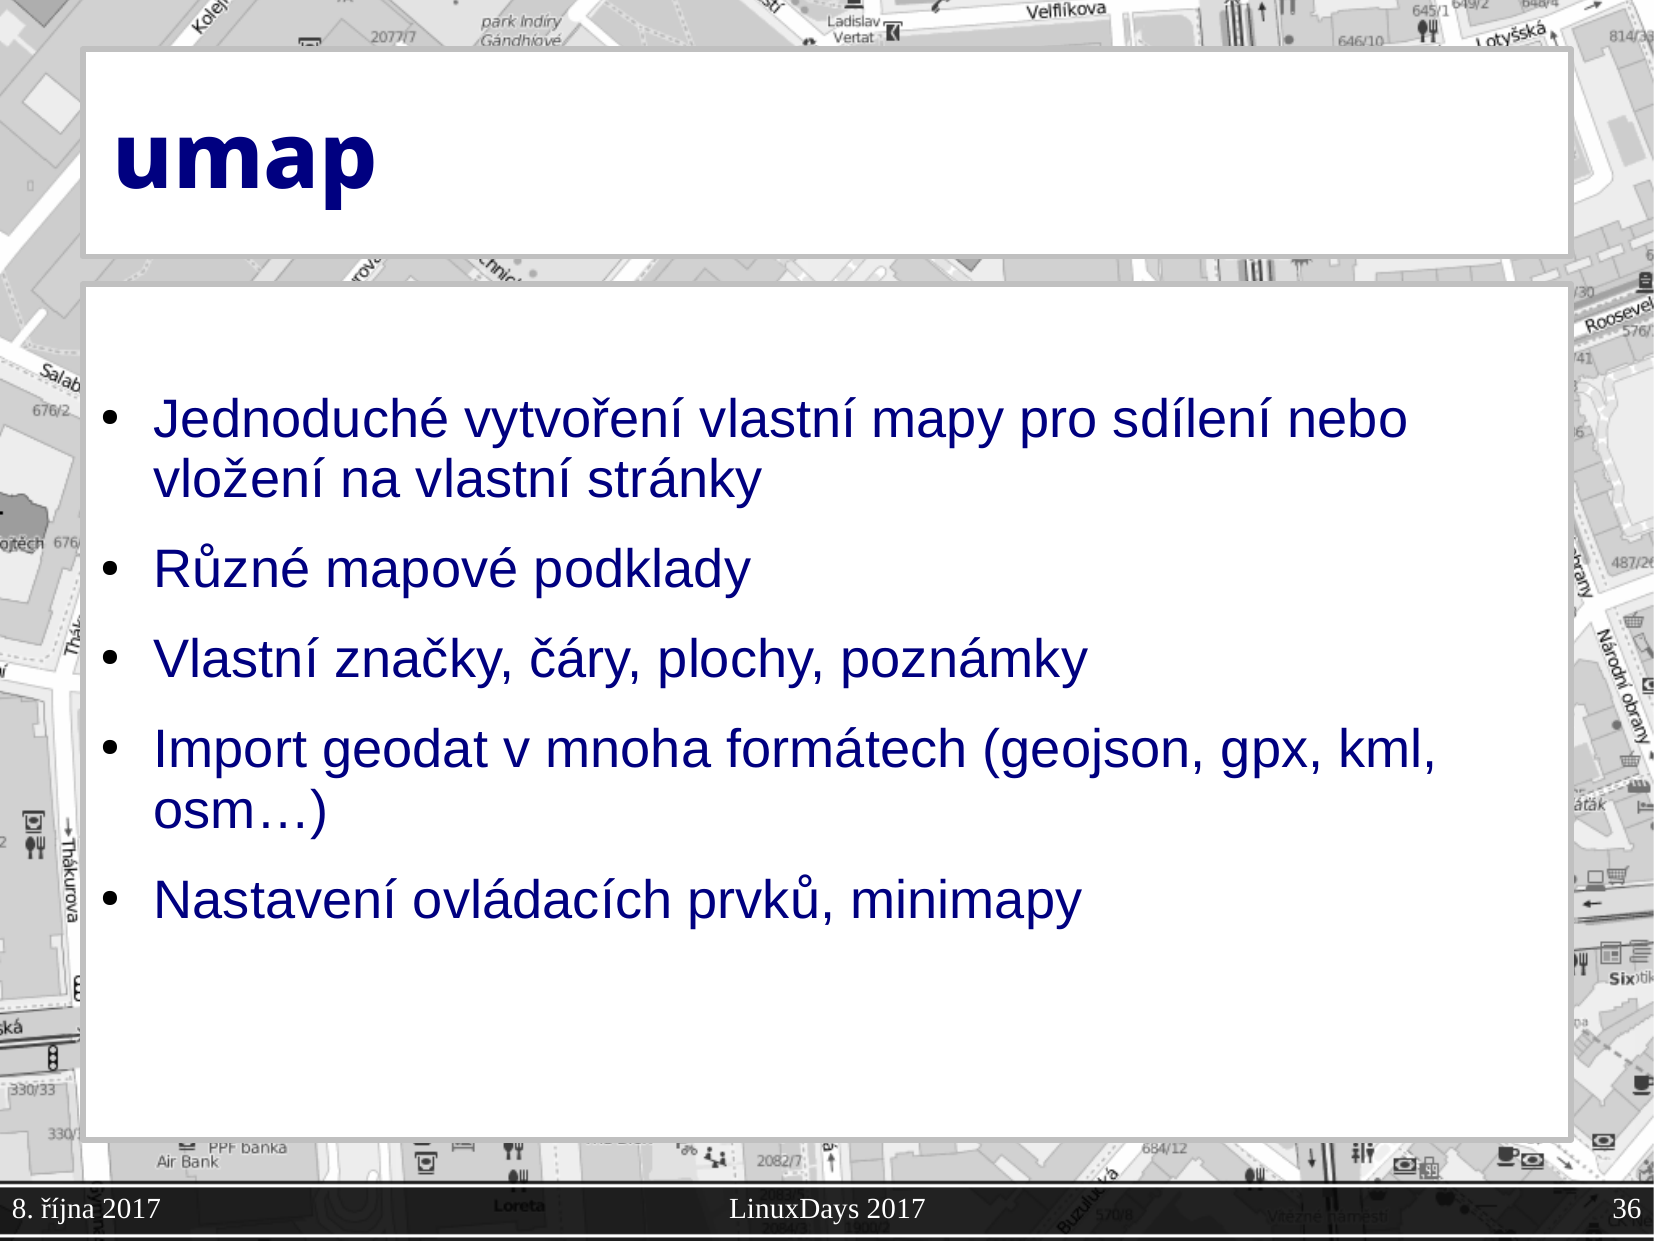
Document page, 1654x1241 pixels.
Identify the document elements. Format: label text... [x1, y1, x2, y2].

list Jednoduché vytvoření vlastní mapy pro sdílení nebo vložení na vlastní stránky Různé mapové podklady Vlastní značky, čáry, plochy, poznámky Import geodat v mnoha formátech (geojson, gpx, kml, osm…) Nastavení ovládacích prvků, minimapy [82, 284, 1571, 1140]
picture [0, 0, 1654, 1241]
title umap [82, 49, 1571, 257]
